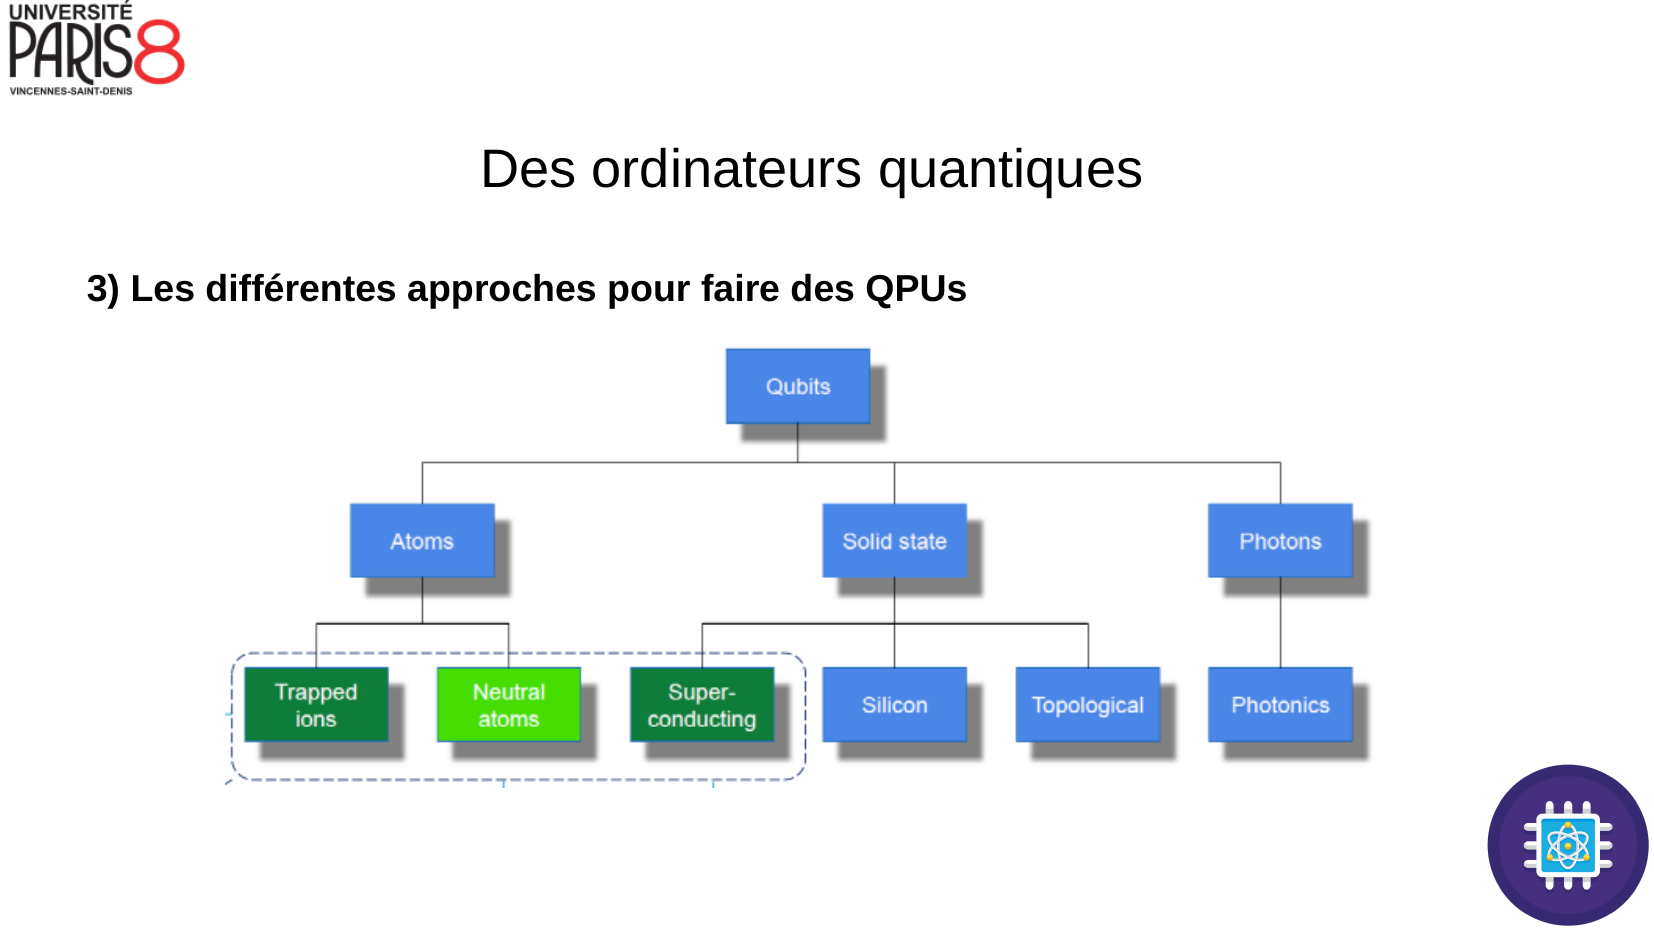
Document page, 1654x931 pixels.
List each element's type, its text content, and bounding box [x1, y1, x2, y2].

picture [225, 324, 1388, 788]
title Des ordinateurs quantiques [86, 112, 1538, 226]
subtitle 3) Les différentes approches pour faire des QPUs [86, 267, 1576, 808]
picture [1482, 759, 1654, 931]
picture [0, 0, 192, 100]
